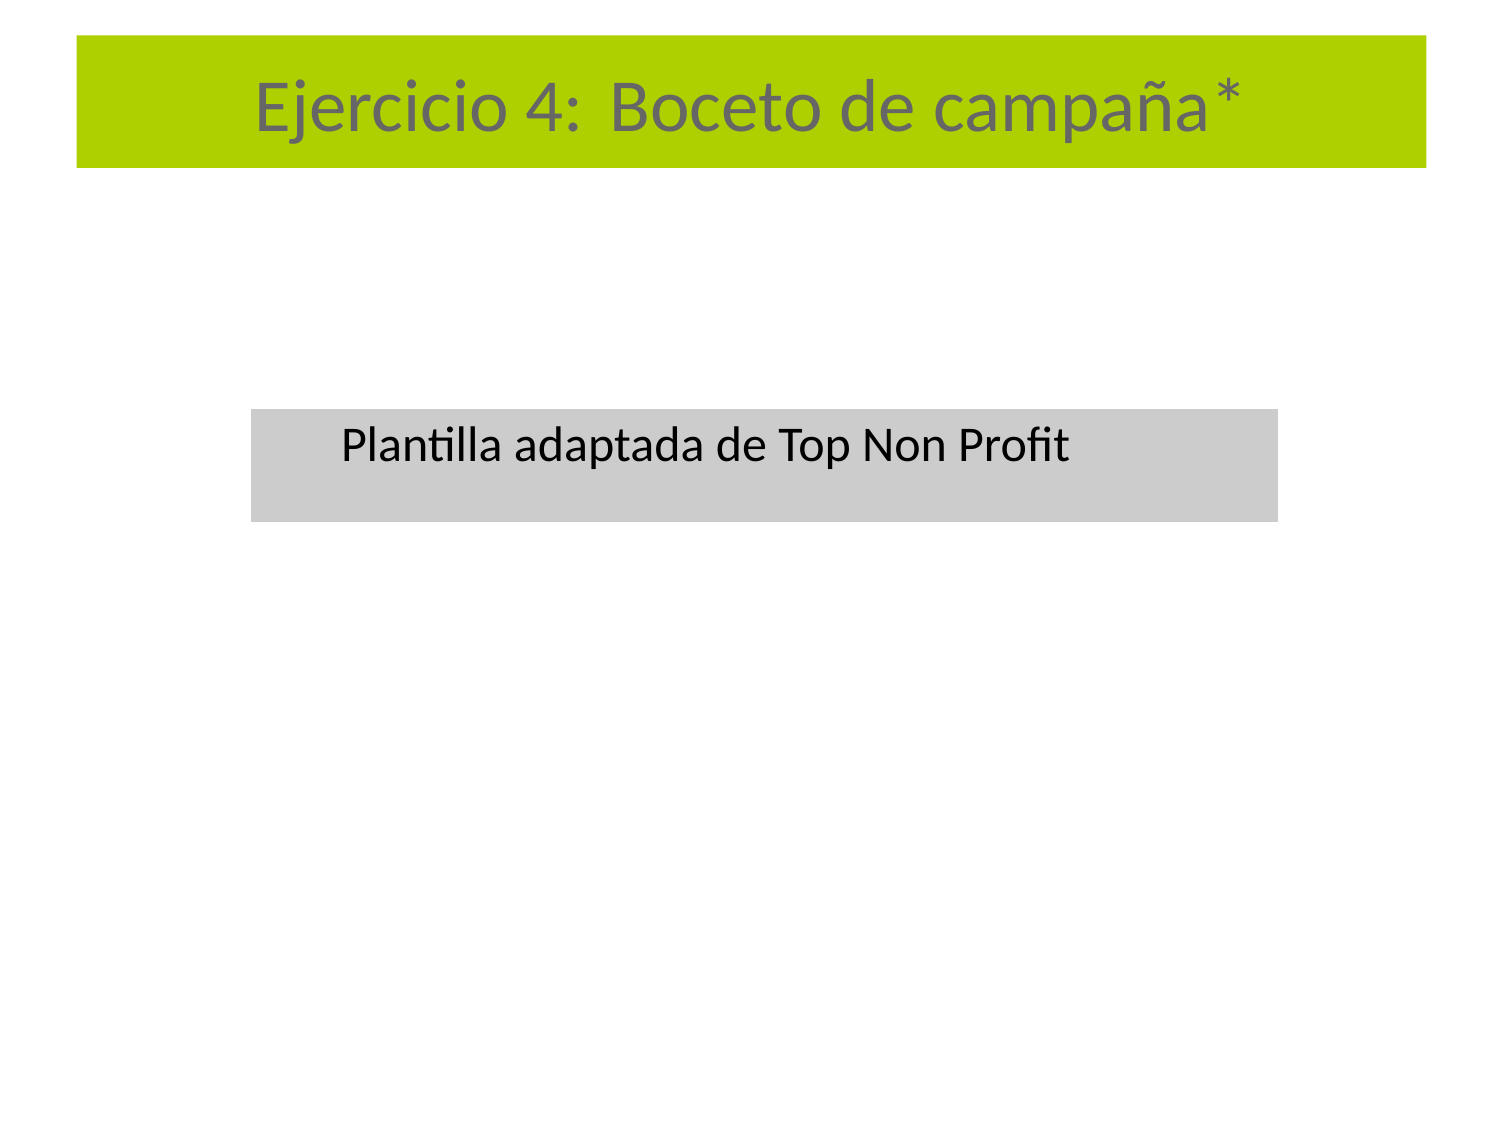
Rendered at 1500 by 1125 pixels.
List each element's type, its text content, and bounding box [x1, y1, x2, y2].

table_header Plantilla adaptada de Top Non Profit [251, 409, 1278, 522]
text_box Ejercicio 4: Boceto de campaña* [76, 35, 1427, 168]
